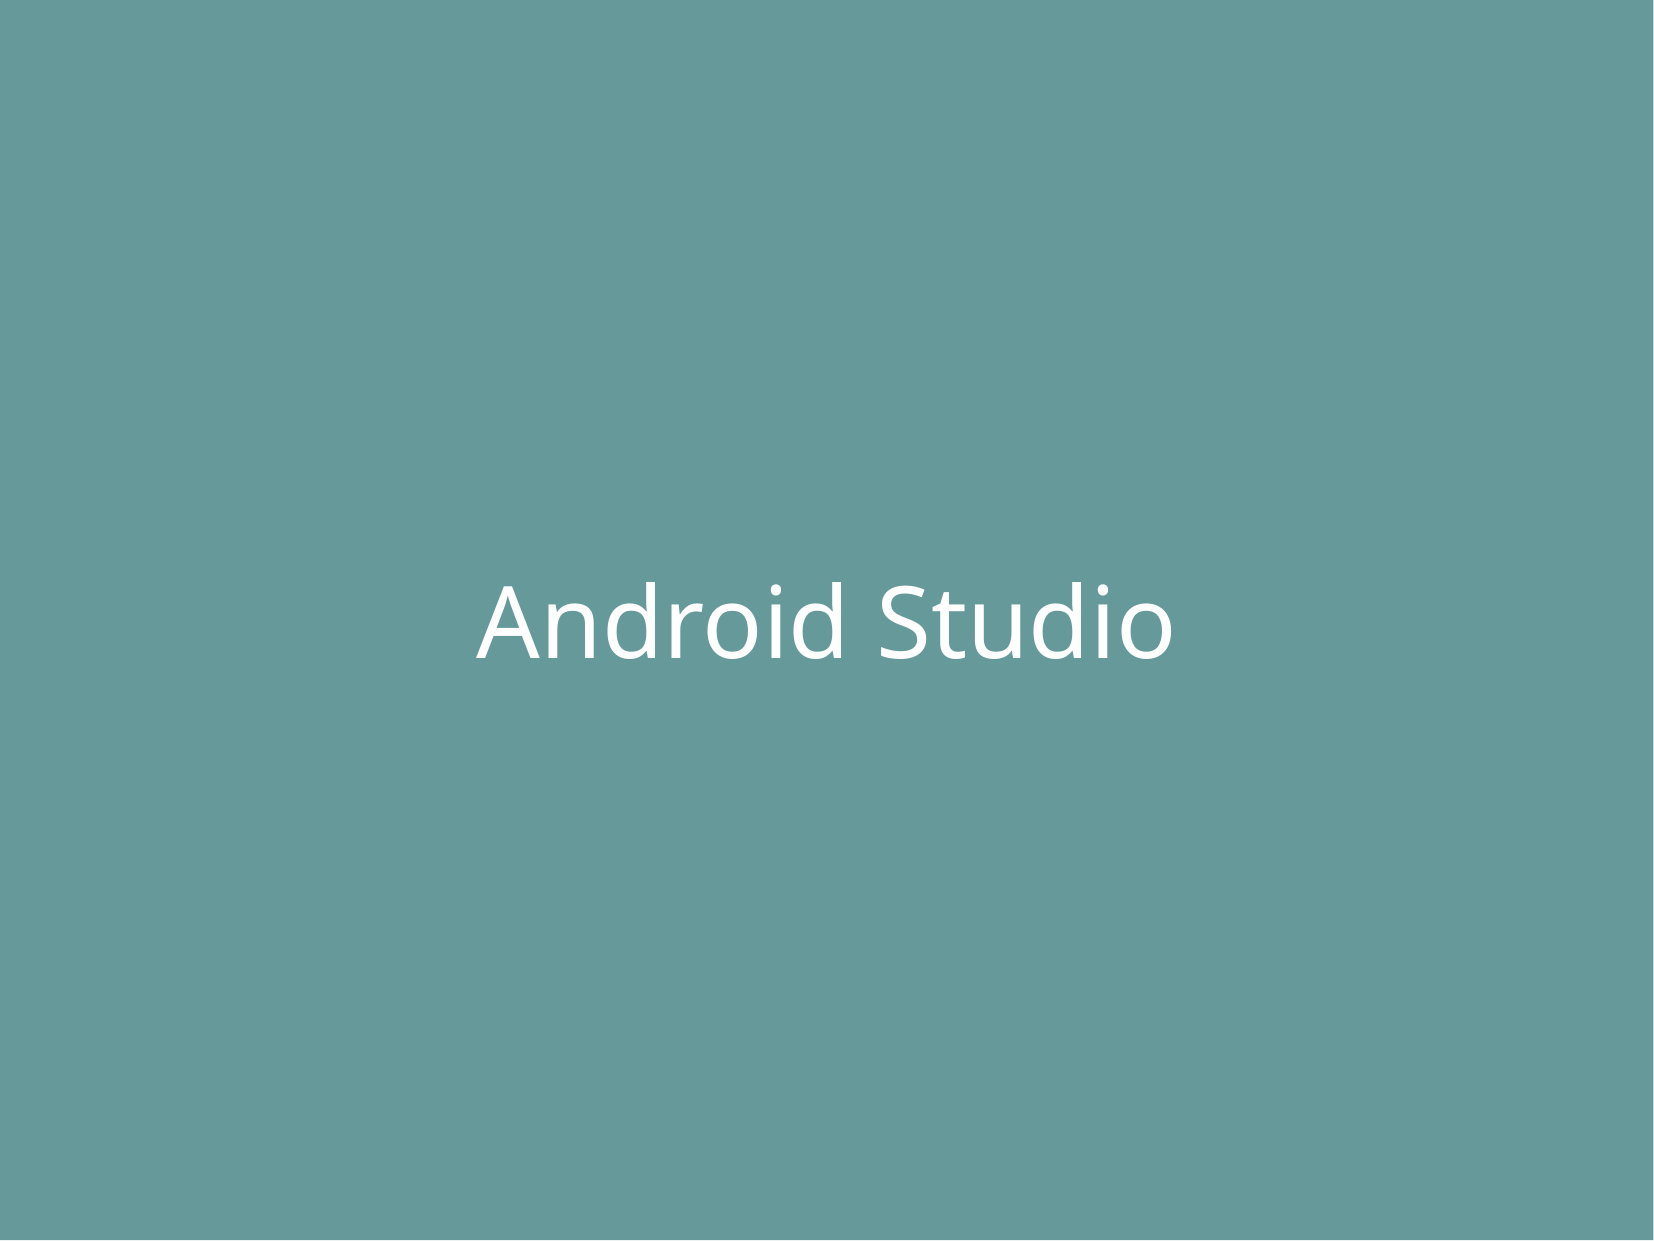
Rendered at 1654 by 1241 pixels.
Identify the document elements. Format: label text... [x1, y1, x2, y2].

text_box Android Studio [0, 0, 1654, 1241]
